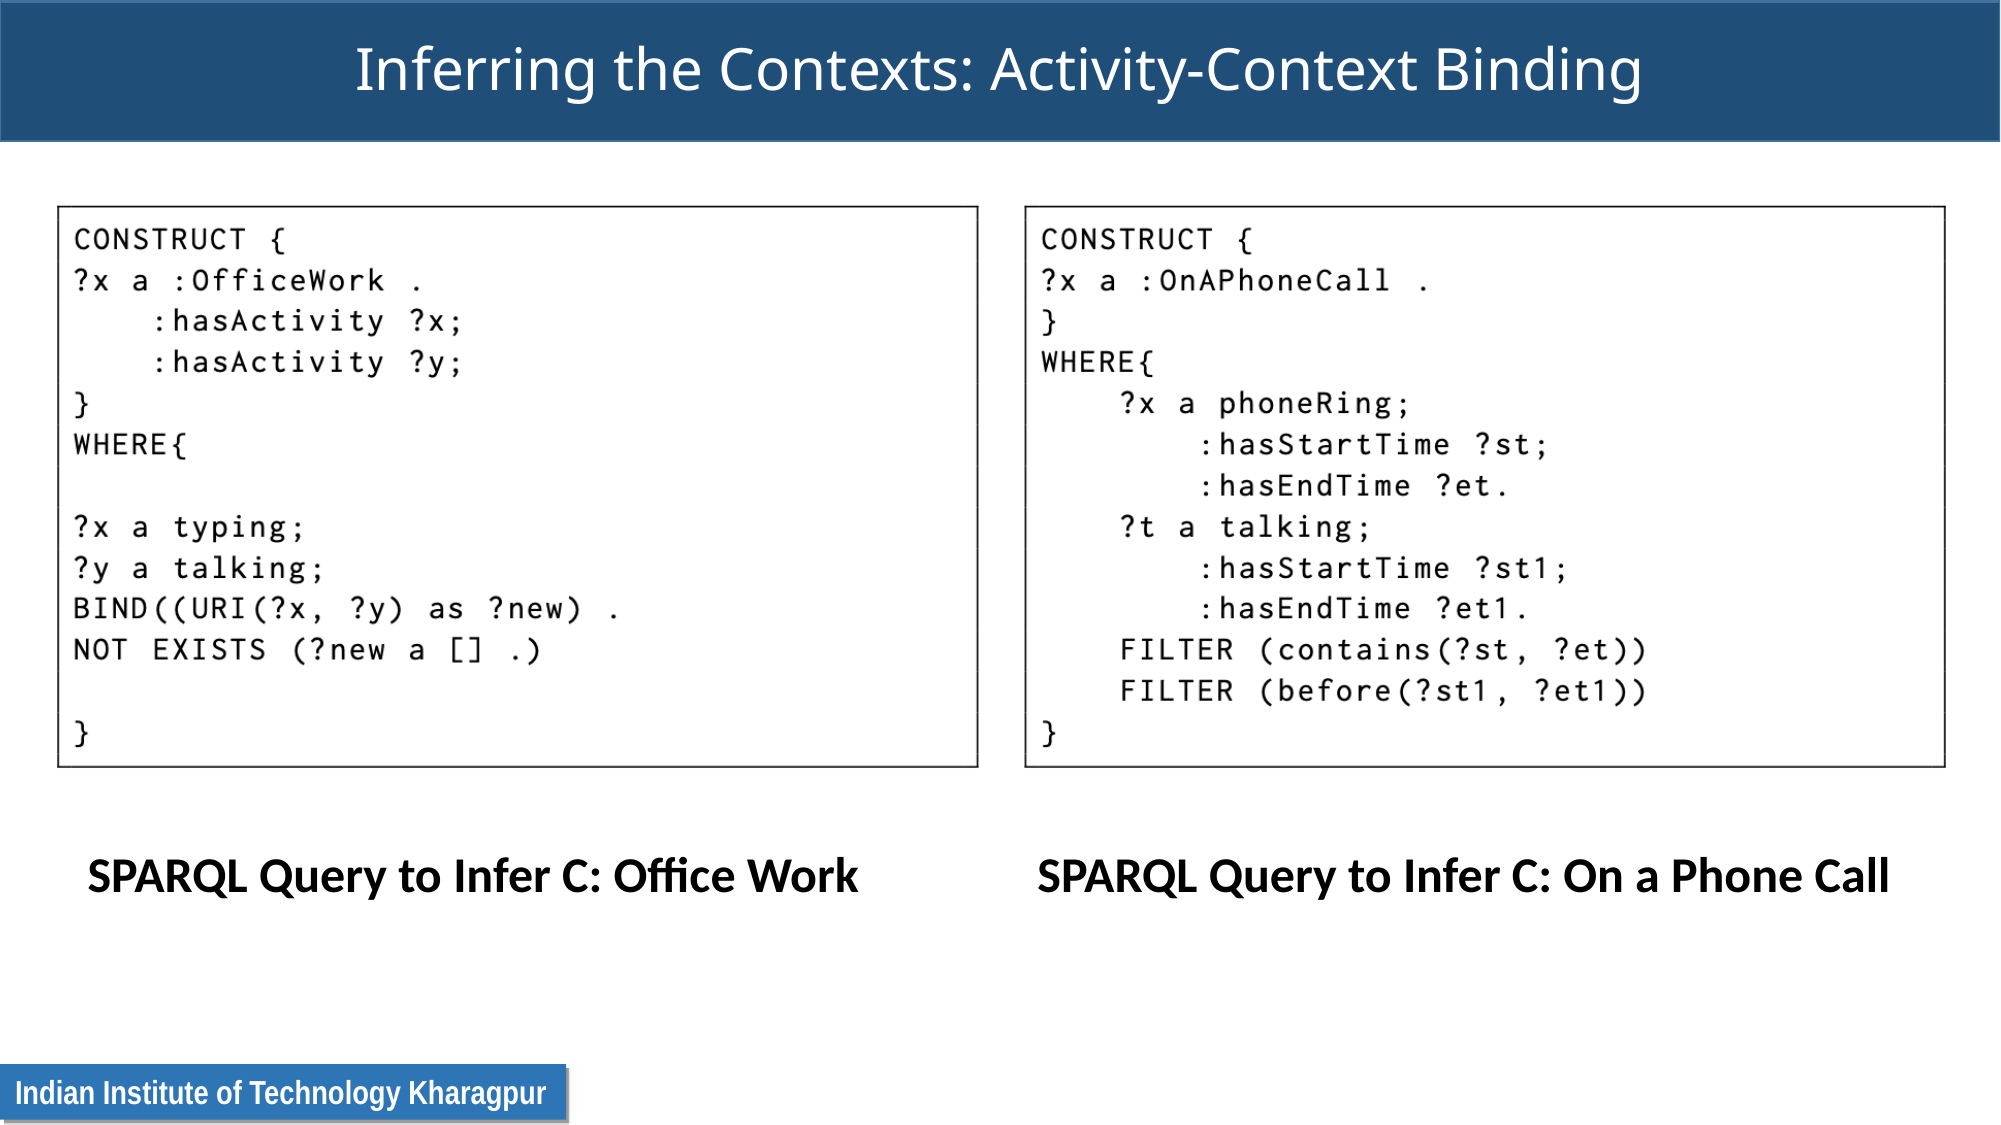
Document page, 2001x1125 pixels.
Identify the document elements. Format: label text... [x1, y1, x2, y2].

text_box SPARQL Query to Infer C: On a Phone Call [1022, 834, 1935, 911]
picture [20, 175, 1981, 810]
text_box SPARQL Query to Infer C: Office Work [72, 834, 956, 911]
title Inferring the Contexts: Activity-Context Binding [0, 1, 2000, 141]
